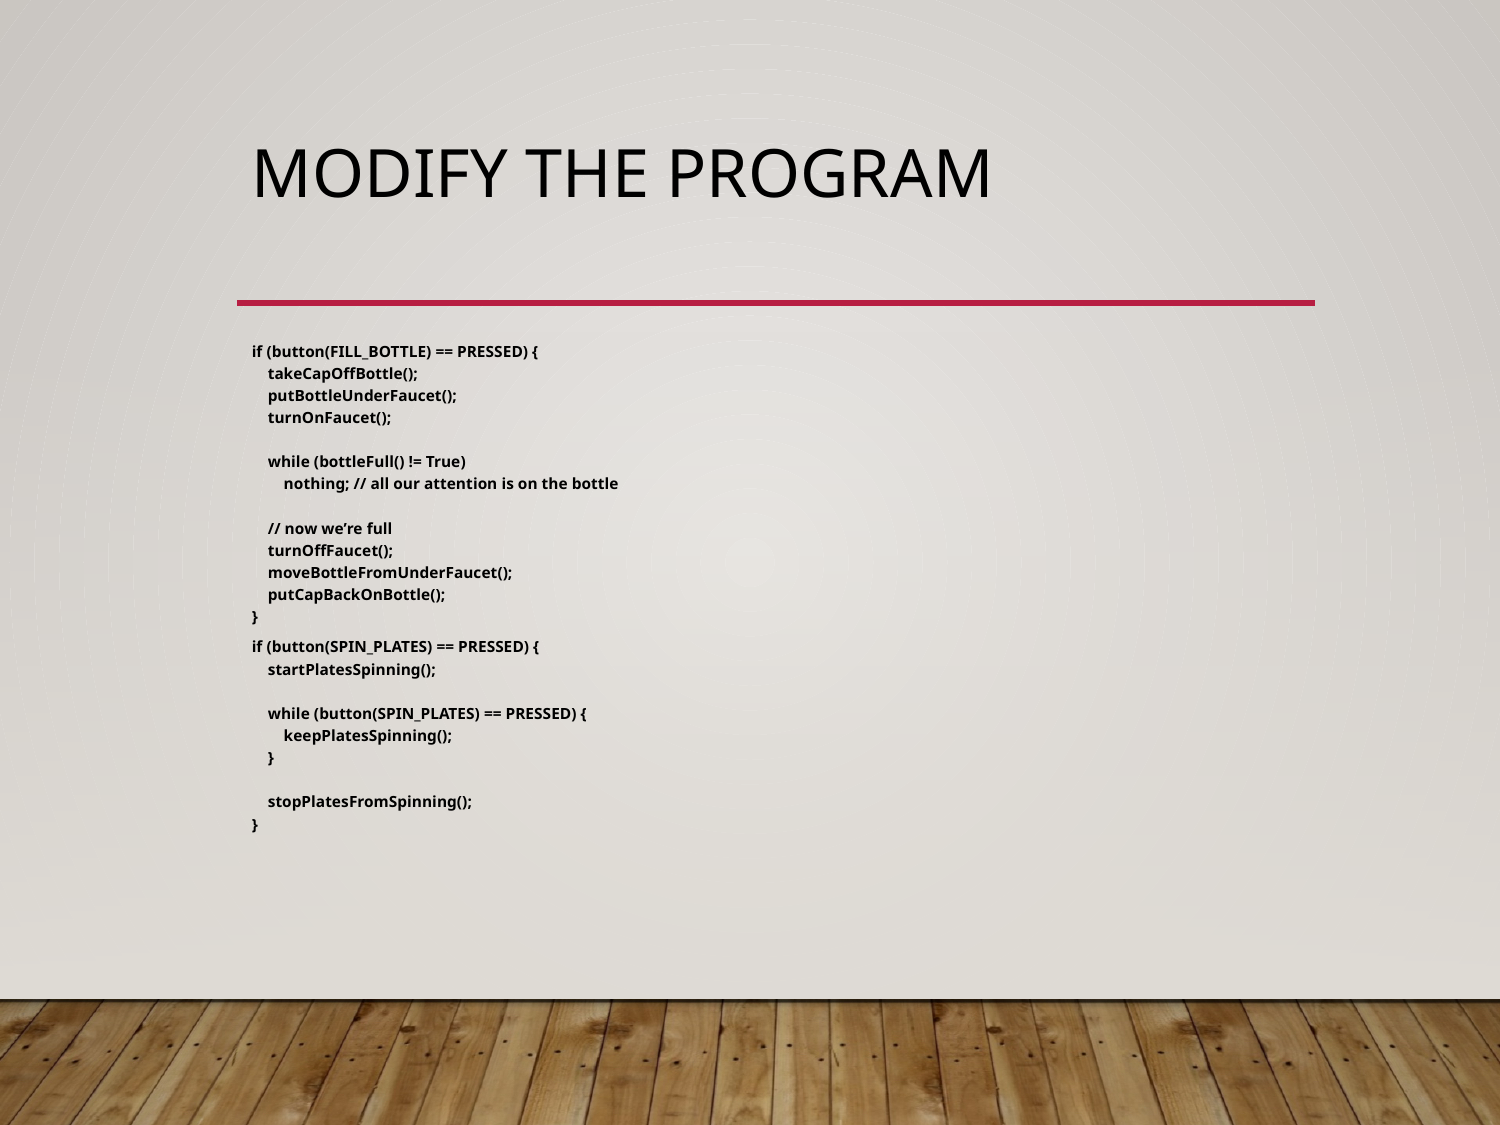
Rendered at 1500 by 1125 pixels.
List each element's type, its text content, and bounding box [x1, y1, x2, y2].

title Modify the program [236, 131, 1315, 305]
picture [0, 999, 1500, 1125]
list if (button(FILL_BOTTLE) == PRESSED) { takeCapOffBottle(); putBottleUnderFaucet(); turnOnFaucet(); while (bottleFull() != True) nothing; // all our attention is on the bottle // now we’re full turnOffFaucet(); moveBottleFromUnderFaucet(); putCapBackOnBottle(); } if (button(SPIN_PLATES) == PRESSED) { startPlatesSpinning(); while (button(SPIN_PLATES) == PRESSED) { keepPlatesSpinning(); } stopPlatesFromSpinning(); } [236, 330, 1315, 897]
